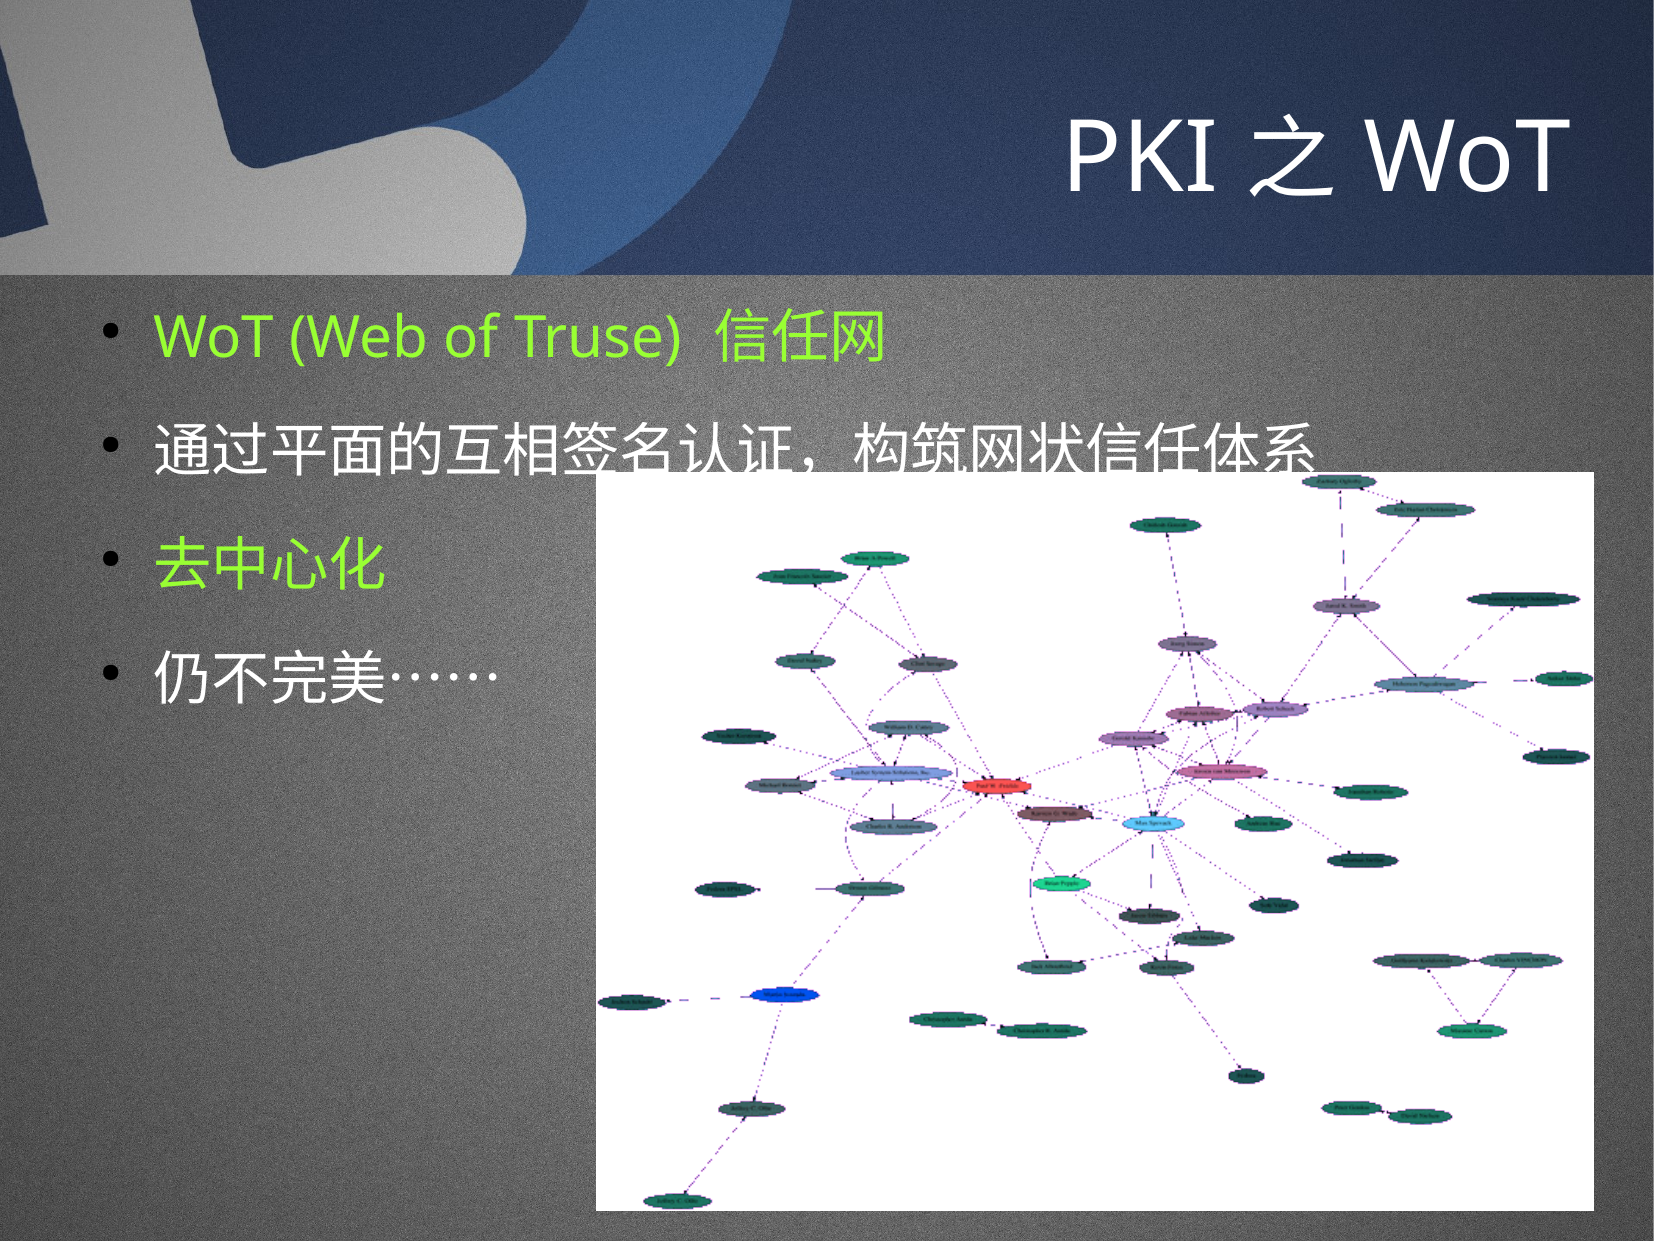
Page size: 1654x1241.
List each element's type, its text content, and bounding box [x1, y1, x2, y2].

picture [0, 0, 1654, 1241]
list WoT (Web of Truse) 信任网 通过平面的互相签名认证，构筑网状信任体系 去中心化 仍不完美…… [82, 290, 1571, 1109]
title PKI之WoT [82, 49, 1571, 257]
